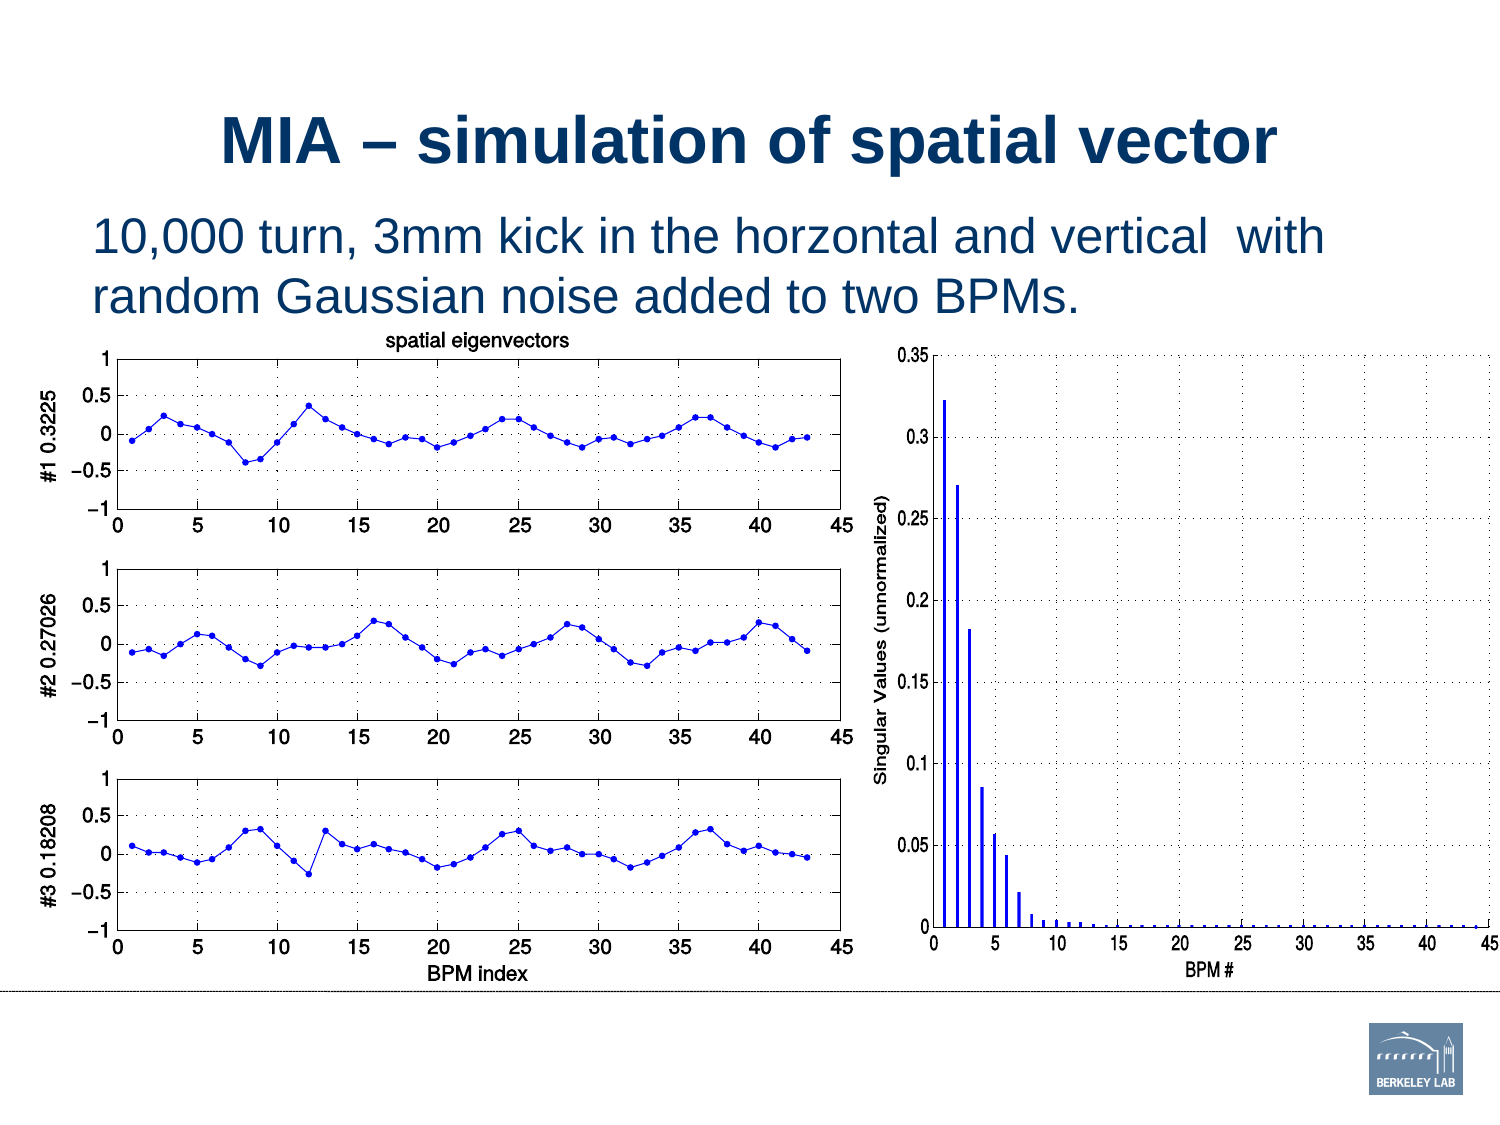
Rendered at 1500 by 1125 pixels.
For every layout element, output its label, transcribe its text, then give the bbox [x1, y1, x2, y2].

picture [34, 329, 856, 988]
picture [1369, 1023, 1463, 1095]
picture [870, 345, 1500, 985]
title MIA – simulation of spatial vector [111, 42, 1389, 195]
text_box 10,000 turn, 3mm kick in the horzontal and vertical with random Gaussian noise added to two BPMs. [77, 195, 1443, 331]
